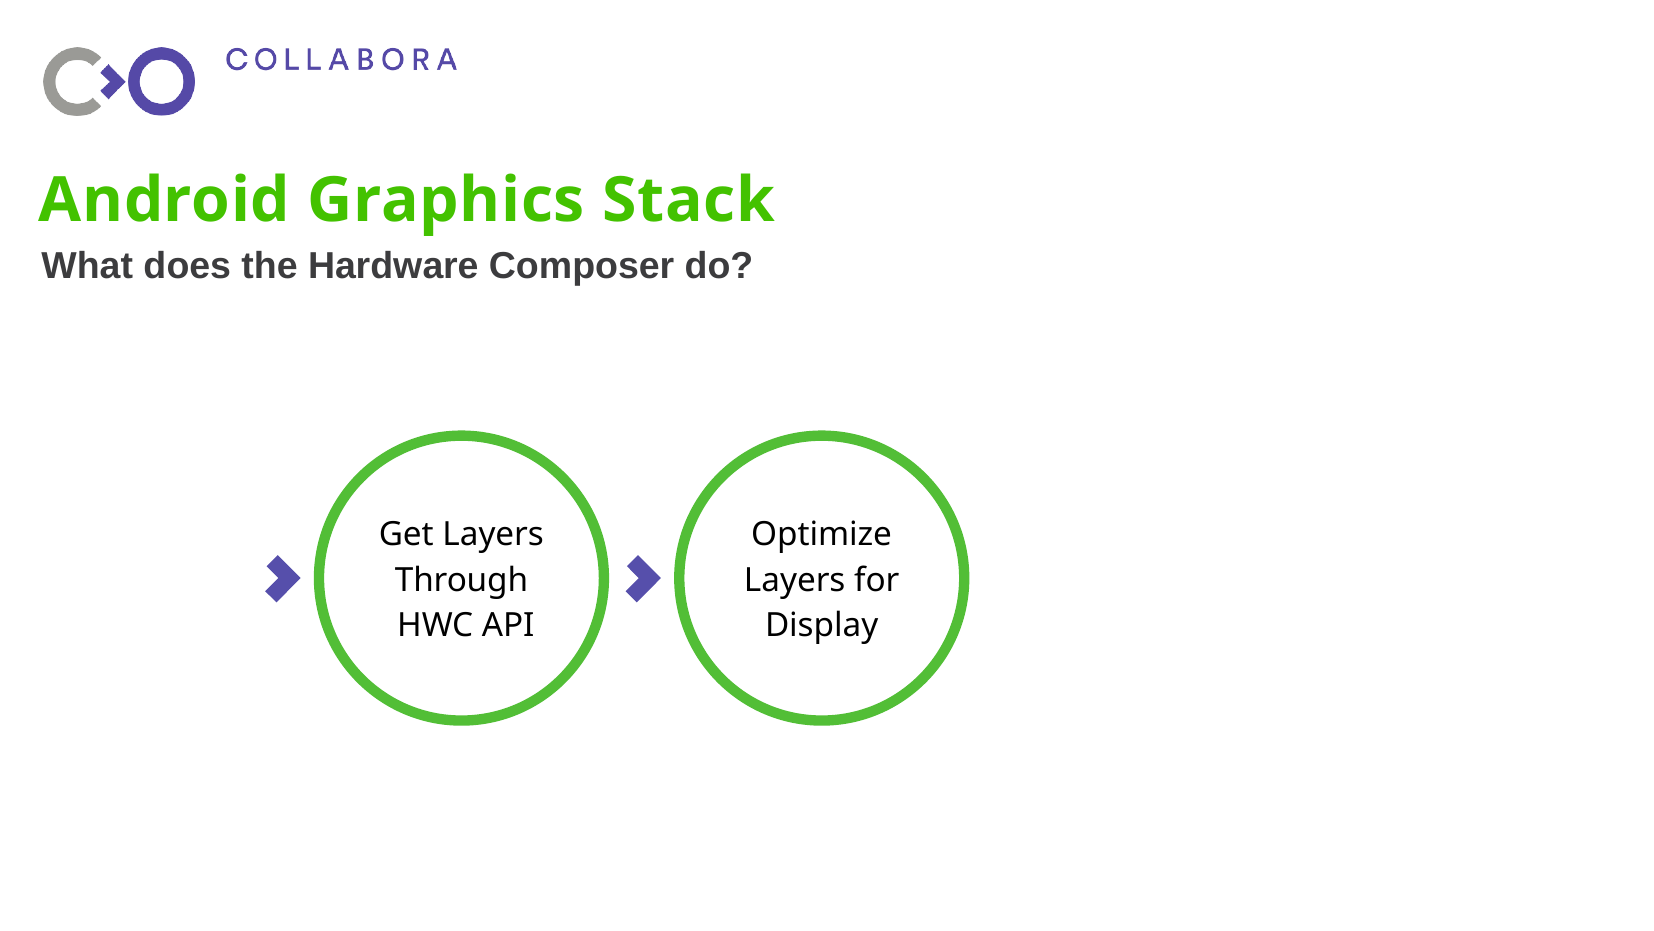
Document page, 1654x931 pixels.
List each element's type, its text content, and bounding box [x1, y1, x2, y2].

text_box What does the Hardware Composer do? [41, 240, 1614, 290]
text_box [265, 555, 301, 603]
text_box Get Layers Through HWC API [313, 430, 610, 726]
title Android Graphics Stack [38, 159, 1614, 216]
text_box Optimize Layers for Display [674, 430, 970, 726]
picture [43, 47, 457, 116]
text_box [625, 555, 661, 603]
